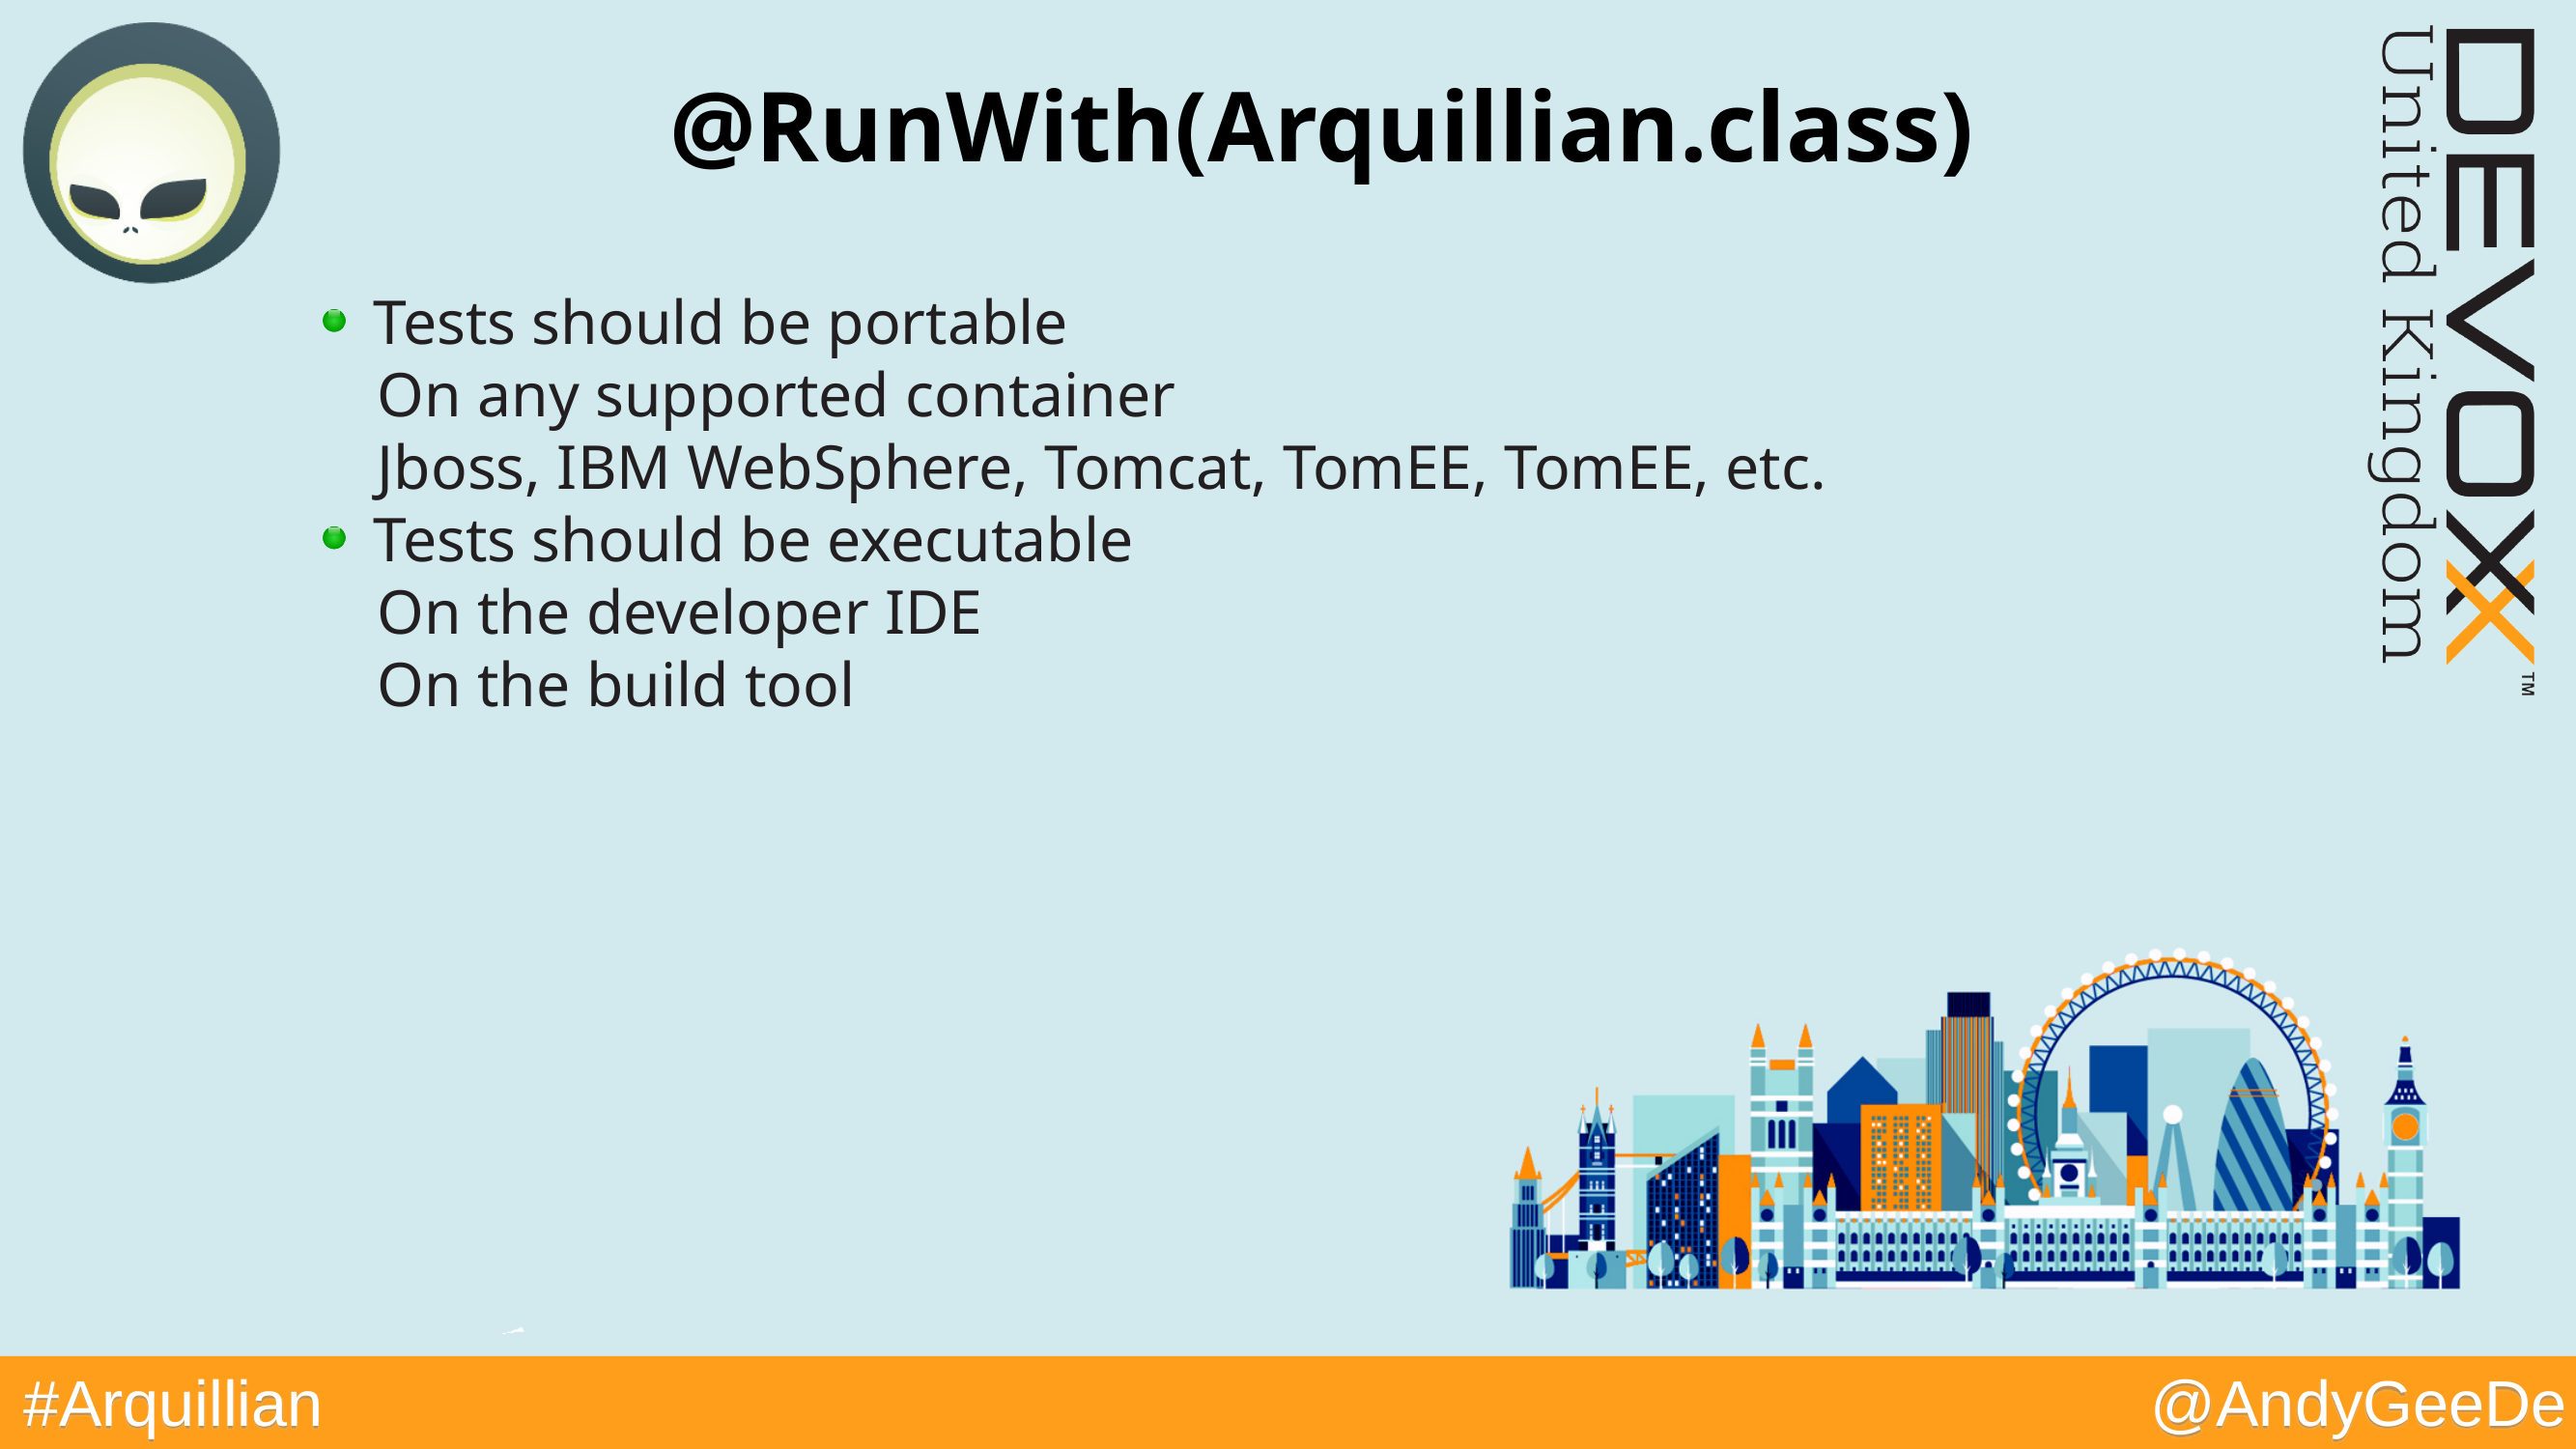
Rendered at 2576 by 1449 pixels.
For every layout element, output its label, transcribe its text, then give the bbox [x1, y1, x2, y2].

picture [0, 0, 2576, 1355]
title @RunWith(Arquillian.class) [197, 58, 2448, 243]
list Tests should be portable On any supported container Jboss, IBM WebSphere, Tomcat, TomEE, TomEE, etc. Tests should be executable On the developer IDE On the build tool [304, 284, 2394, 1229]
